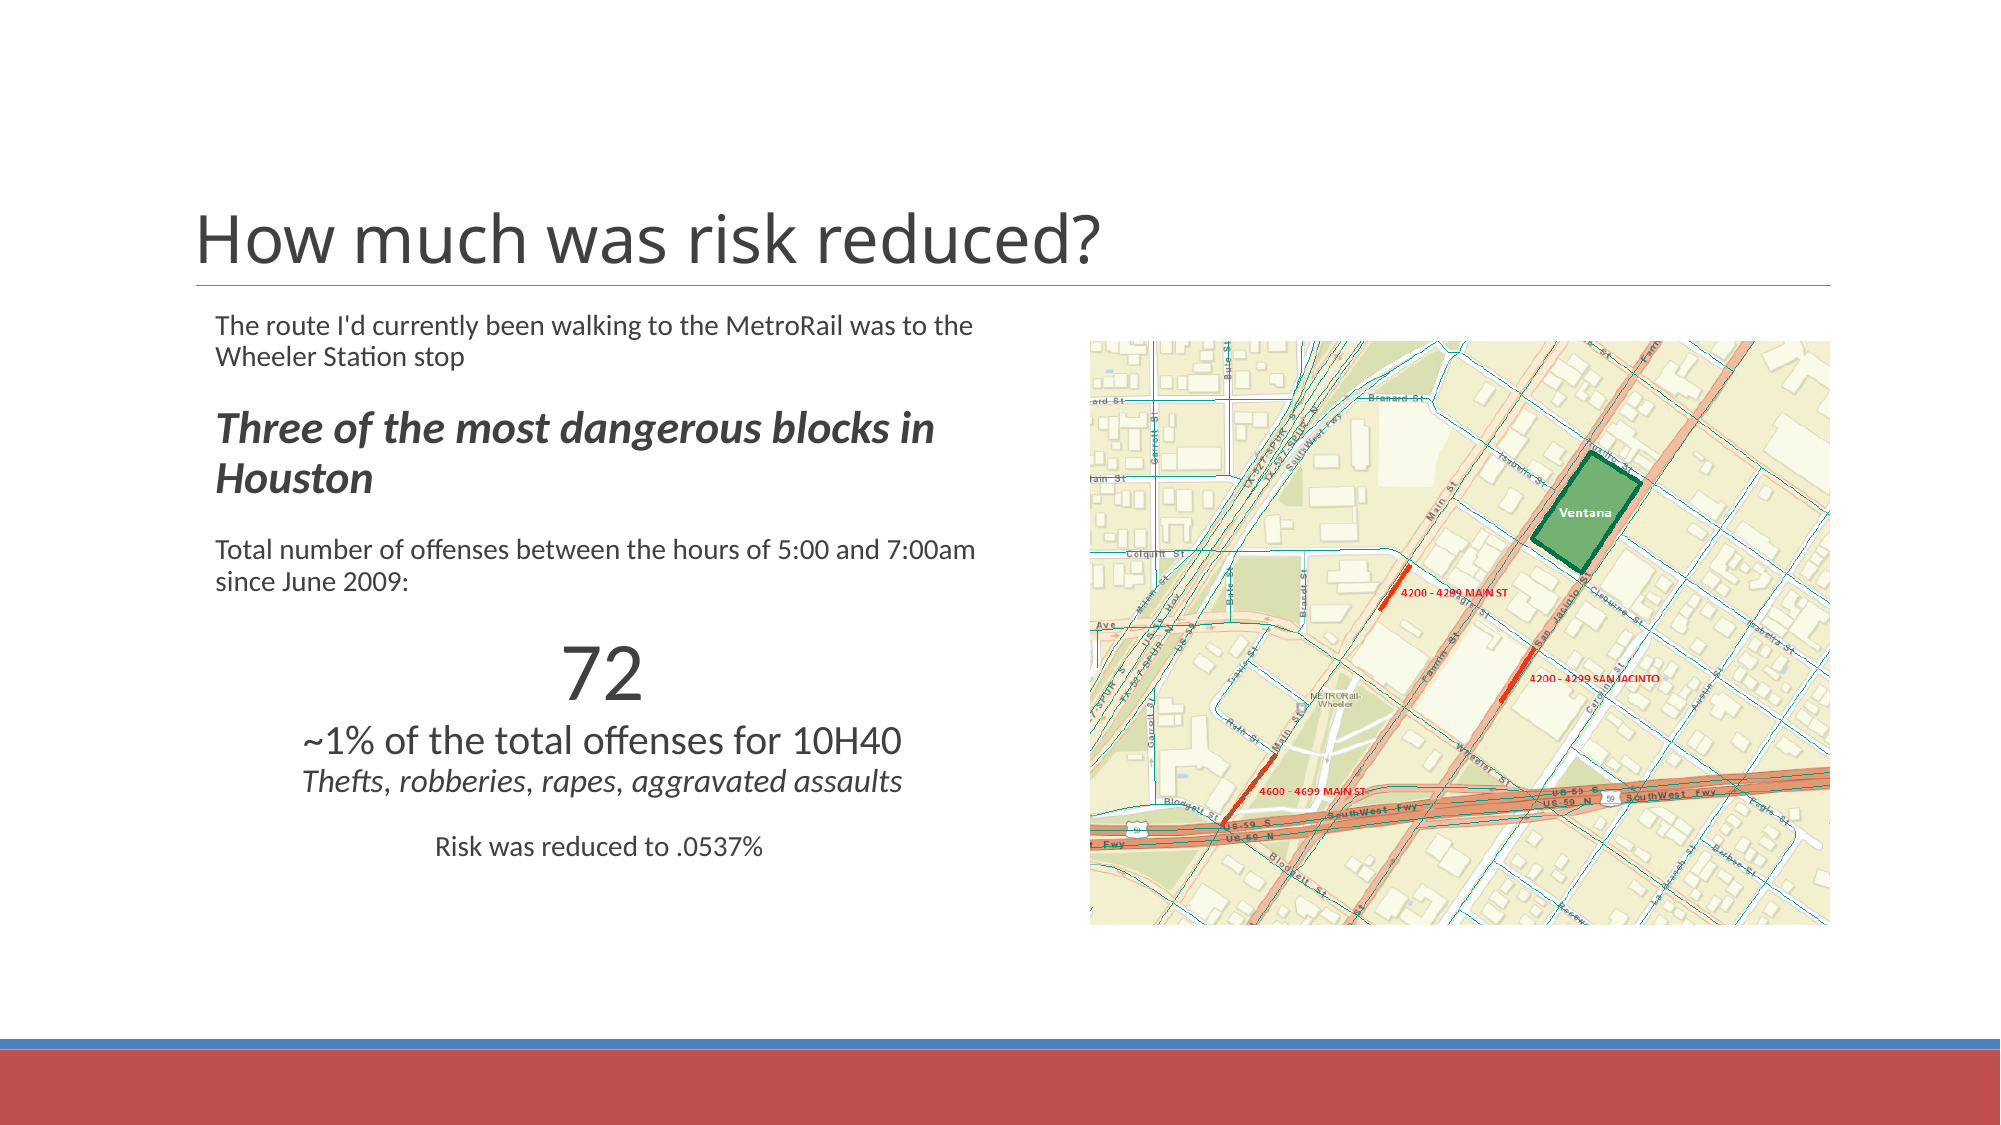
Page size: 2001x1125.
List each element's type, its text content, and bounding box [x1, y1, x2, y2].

text_box How much was risk reduced? [180, 47, 1830, 285]
picture [1090, 341, 1830, 925]
text_box The route I'd currently been walking to the MetroRail was to the Wheeler Station stop Three of the most dangerous blocks in Houston Total number of offenses between the hours of 5:00 and 7:00am since June 2009: 72 ~1% of the total offenses for 10H40 Thefts, robberies, rapes, aggravated assaults Risk was reduced to .0537% [180, 302, 990, 963]
